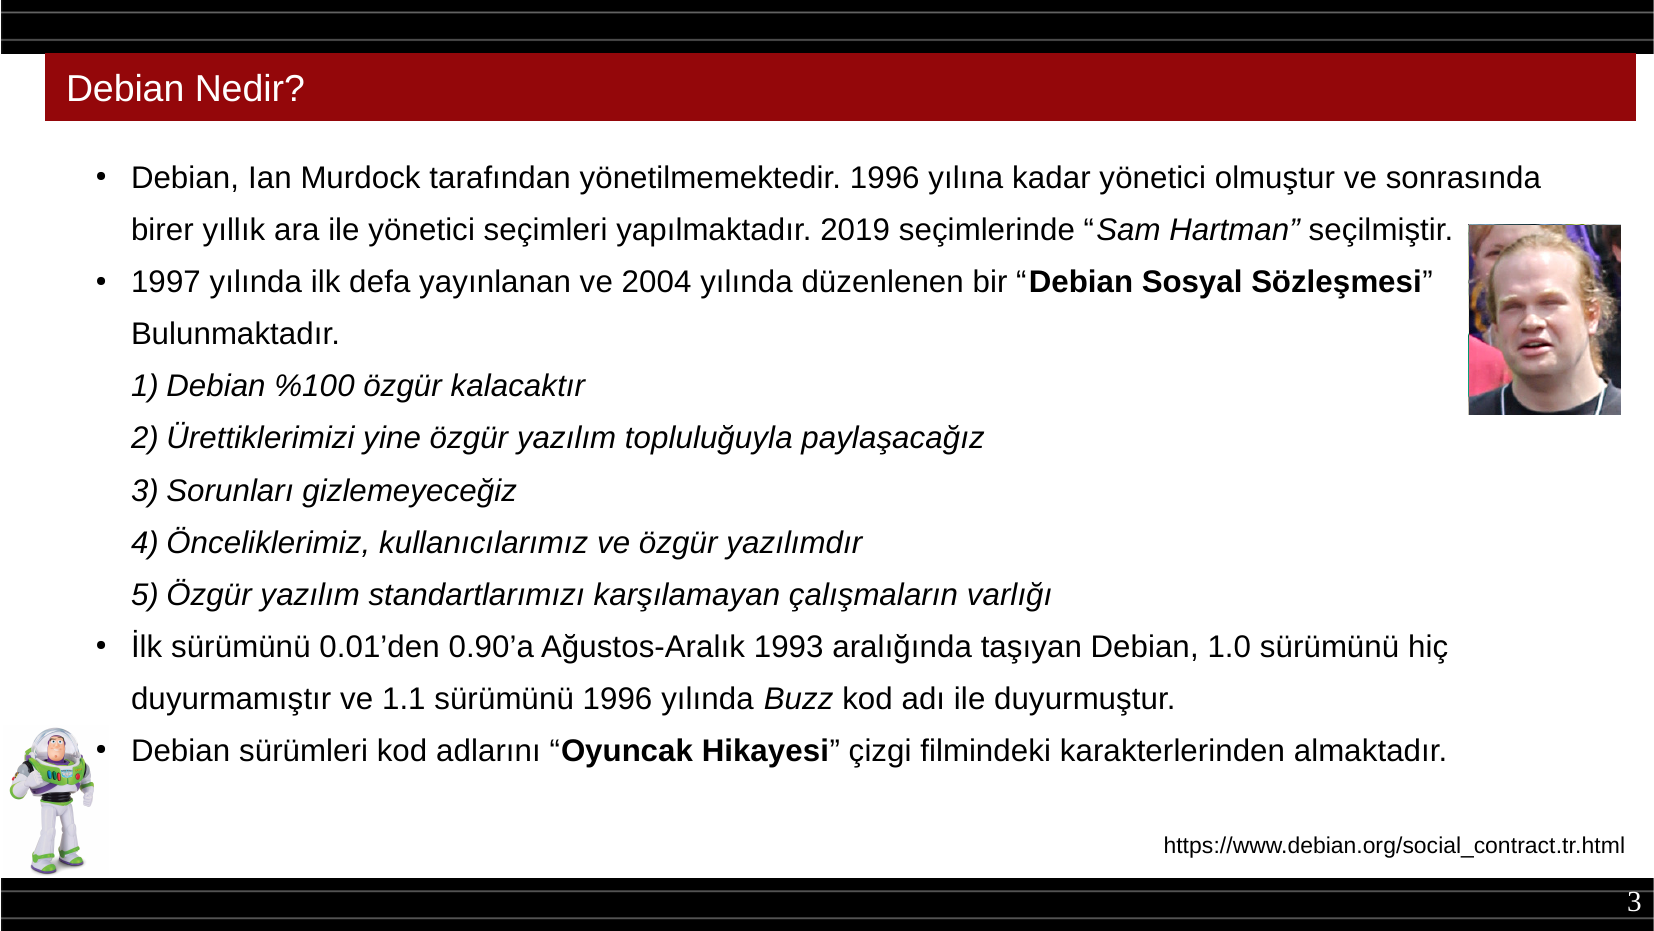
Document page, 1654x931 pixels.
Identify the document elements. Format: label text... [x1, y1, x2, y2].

picture [1, 0, 1654, 54]
text_box https://www.debian.org/social_contract.tr.html [1055, 825, 1641, 871]
picture [1468, 224, 1621, 415]
picture [3, 725, 109, 876]
text_box Debian, Ian Murdock tarafından yönetilmemektedir. 1996 yılına kadar yönetici olmuştur ve sonrasında birer yıllık ara ile yönetici seçimleri yapılmaktadır. 2019 seçimlerinde “Sam Hartman” seçilmiştir. 1997 yılında ilk defa yayınlanan ve 2004 yılında düzenlenen bir “Debian Sosyal Sözleşmesi” Bulunmaktadır. Debian %100 özgür kalacaktır Ürettiklerimizi yine özgür yazılım topluluğuyla paylaşacağız Sorunları gizlemeyeceğiz Önceliklerimiz, kullanıcılarımız ve özgür yazılımdır Özgür yazılım standartlarımızı karşılamayan çalışmaların varlığı İlk sürümünü 0.01’den 0.90’a Ağustos-Aralık 1993 aralığında taşıyan Debian, 1.0 sürümünü hiç duyurmamıştır ve 1.1 sürümünü 1996 yılında Buzz kod adı ile duyurmuştur. Debian sürümleri kod adlarını “Oyuncak Hikayesi” çizgi filmindeki karakterlerinden almaktadır. [80, 135, 1566, 776]
picture [1, 878, 1654, 931]
text_box Debian Nedir? [51, 60, 1312, 117]
